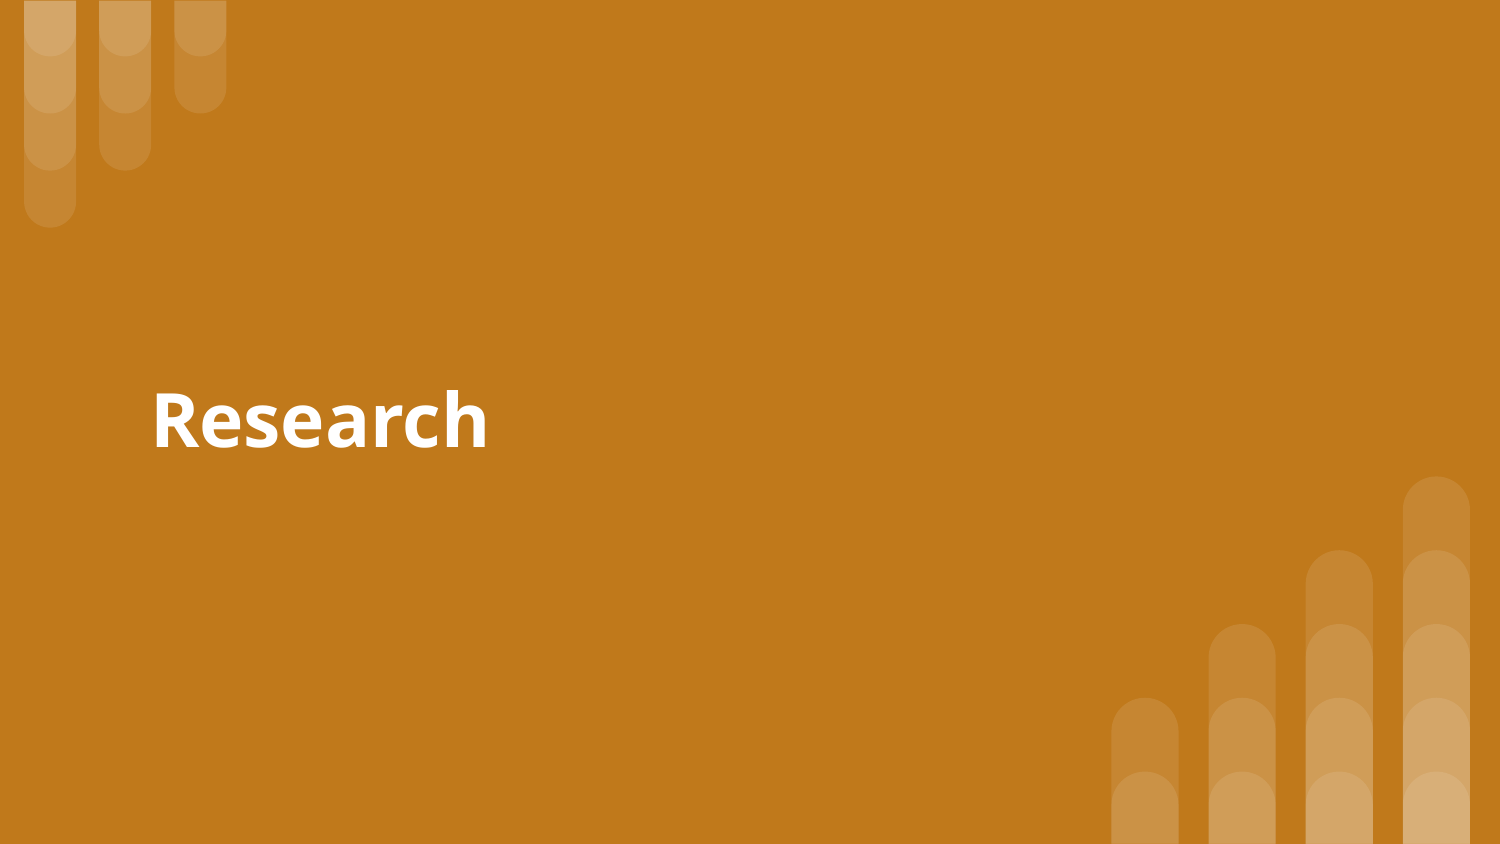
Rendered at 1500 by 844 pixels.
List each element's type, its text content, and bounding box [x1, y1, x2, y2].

title Research [135, 264, 1097, 572]
